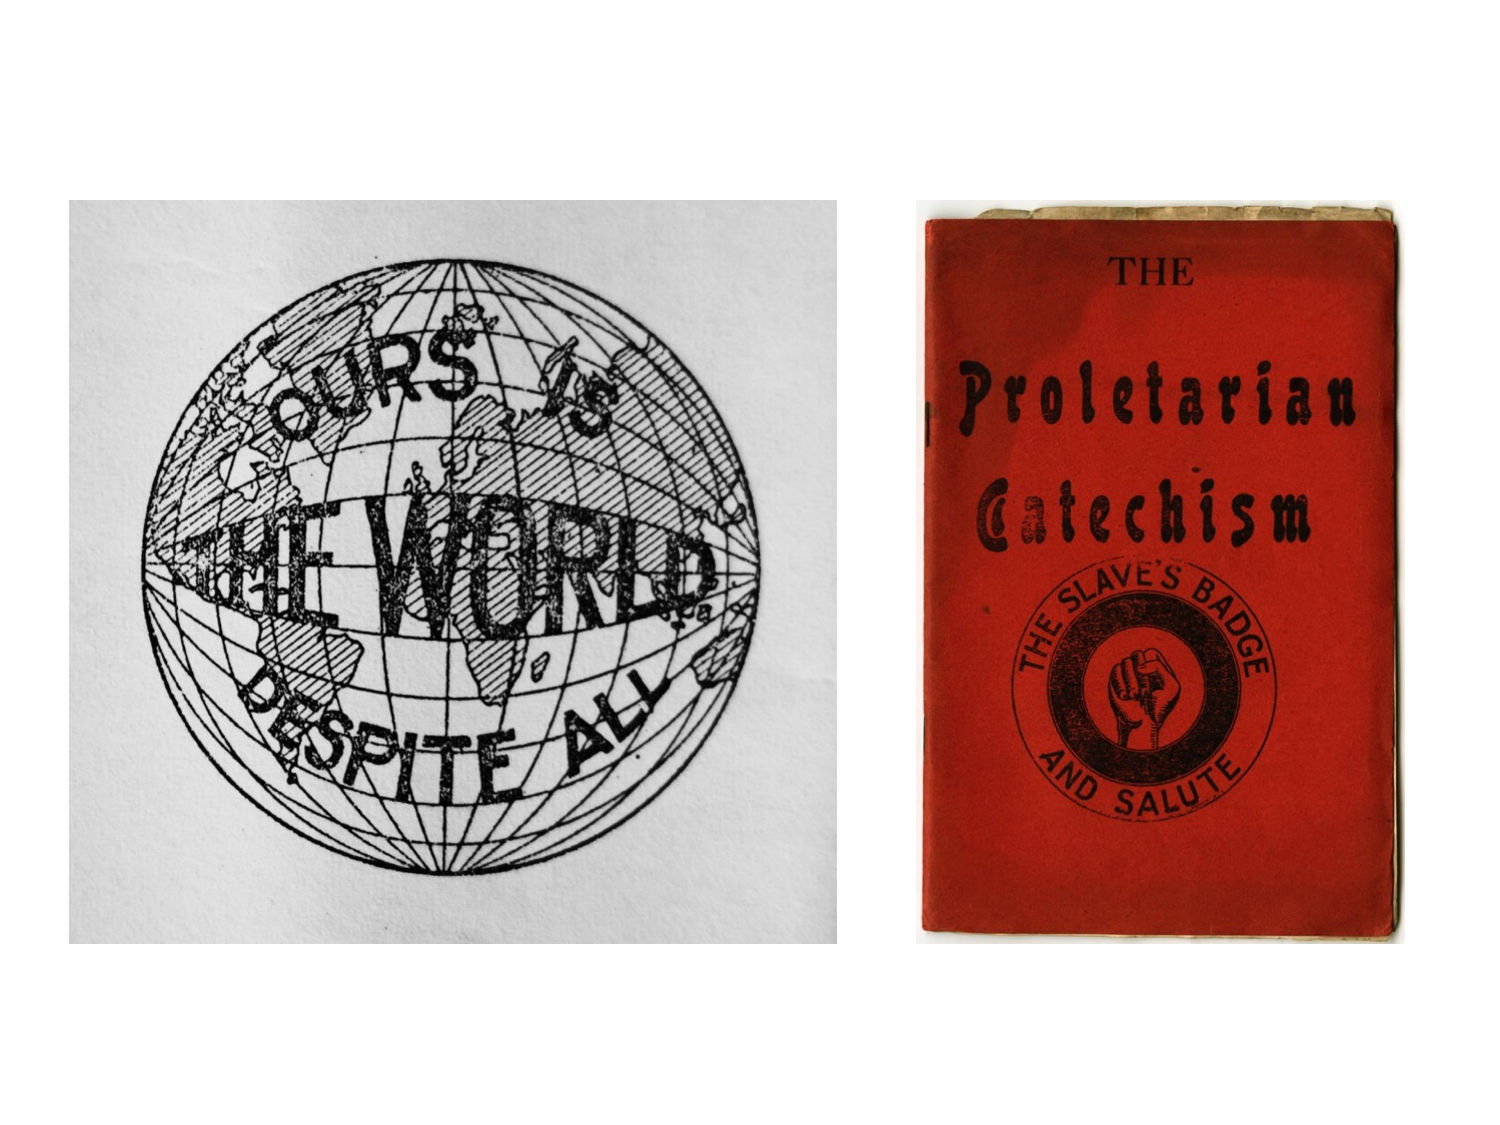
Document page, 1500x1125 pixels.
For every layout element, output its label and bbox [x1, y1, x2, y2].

picture [0, 200, 1500, 944]
